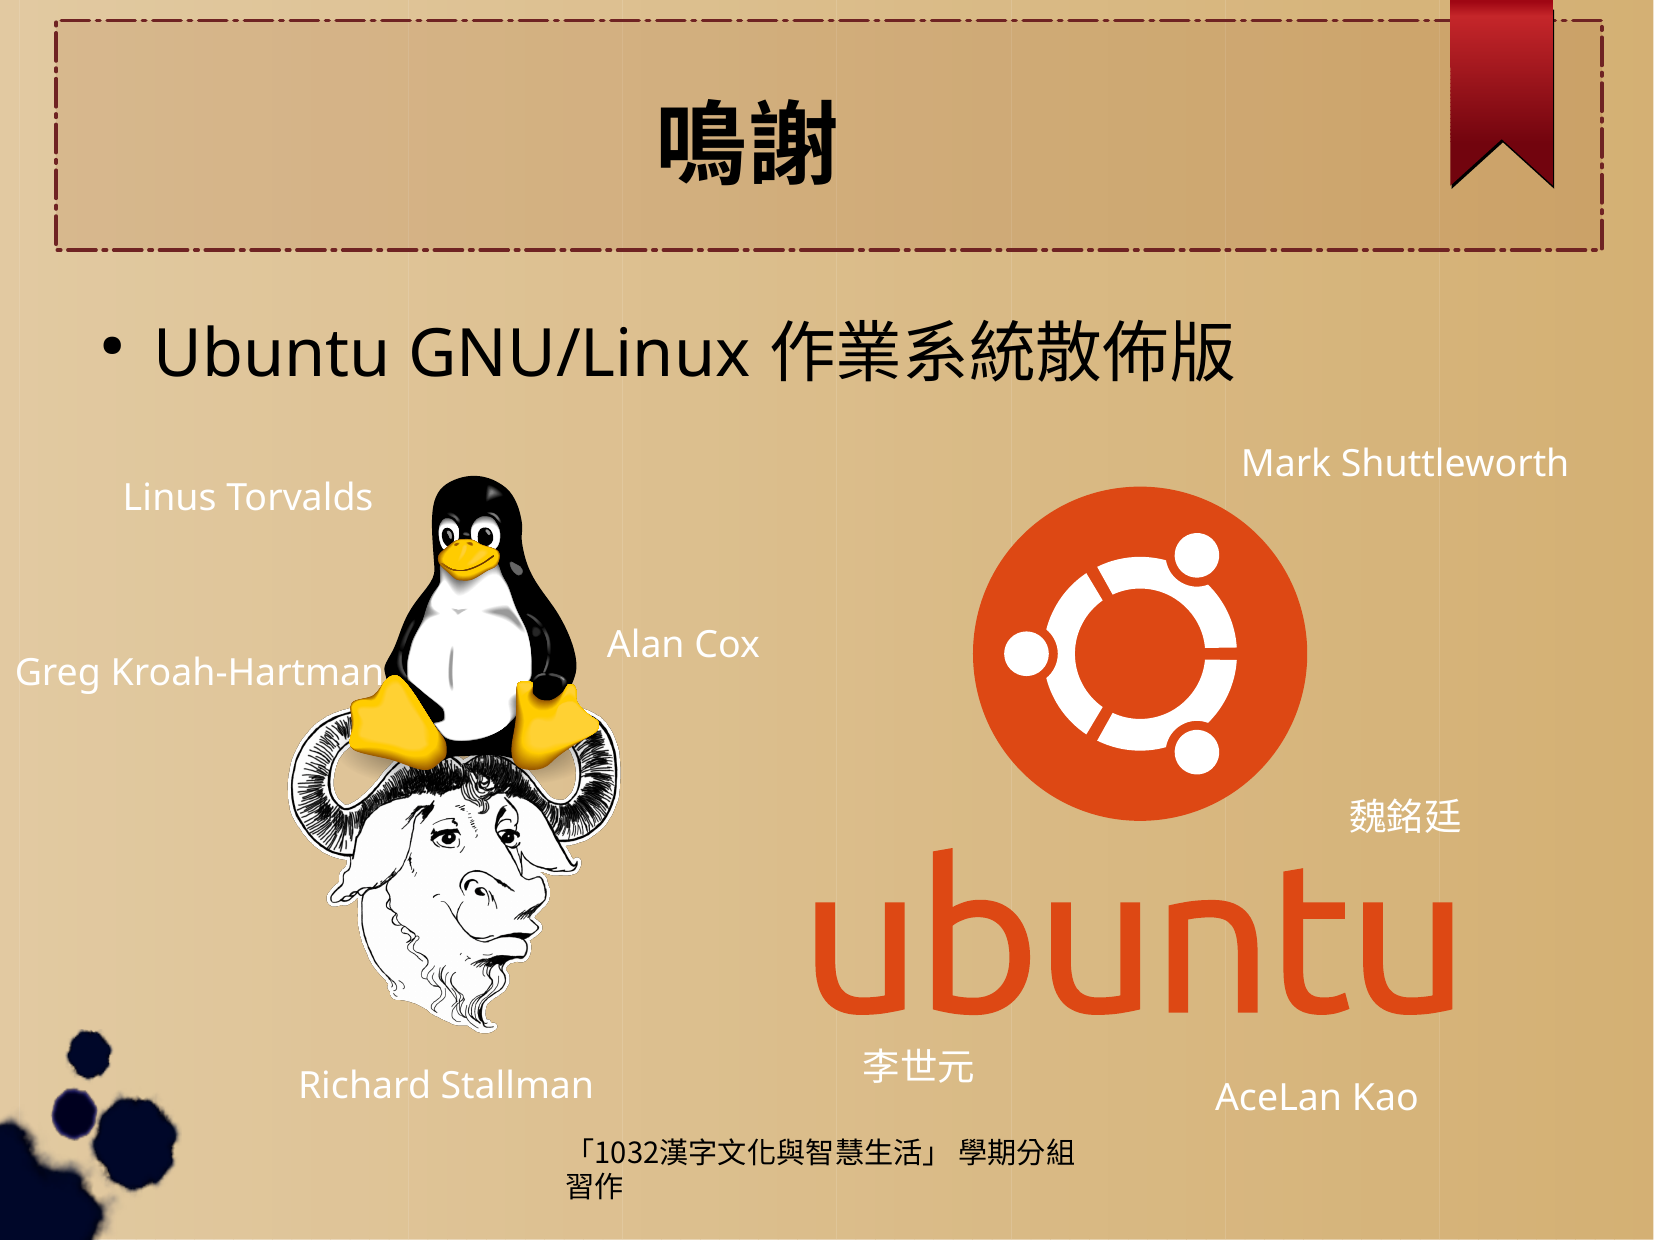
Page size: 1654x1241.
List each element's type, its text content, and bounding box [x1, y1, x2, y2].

text_box Richard Stallman [283, 1051, 620, 1108]
text_box Greg Kroah-Hartman [0, 637, 334, 695]
text_box AceLan Kao [1122, 1062, 1512, 1116]
picture [259, 460, 638, 1052]
list Ubuntu GNU/Linux作業系統散佈版 [82, 299, 1571, 414]
picture [814, 486, 1453, 1016]
text_box Mark Shuttleworth [1226, 429, 1584, 487]
text_box Linus Torvalds [107, 462, 334, 520]
text_box 李世元 [847, 1029, 995, 1089]
title 鳴謝 [82, 47, 1412, 229]
text_box Alan Cox [592, 610, 784, 668]
text_box 魏銘廷 [1334, 779, 1482, 839]
